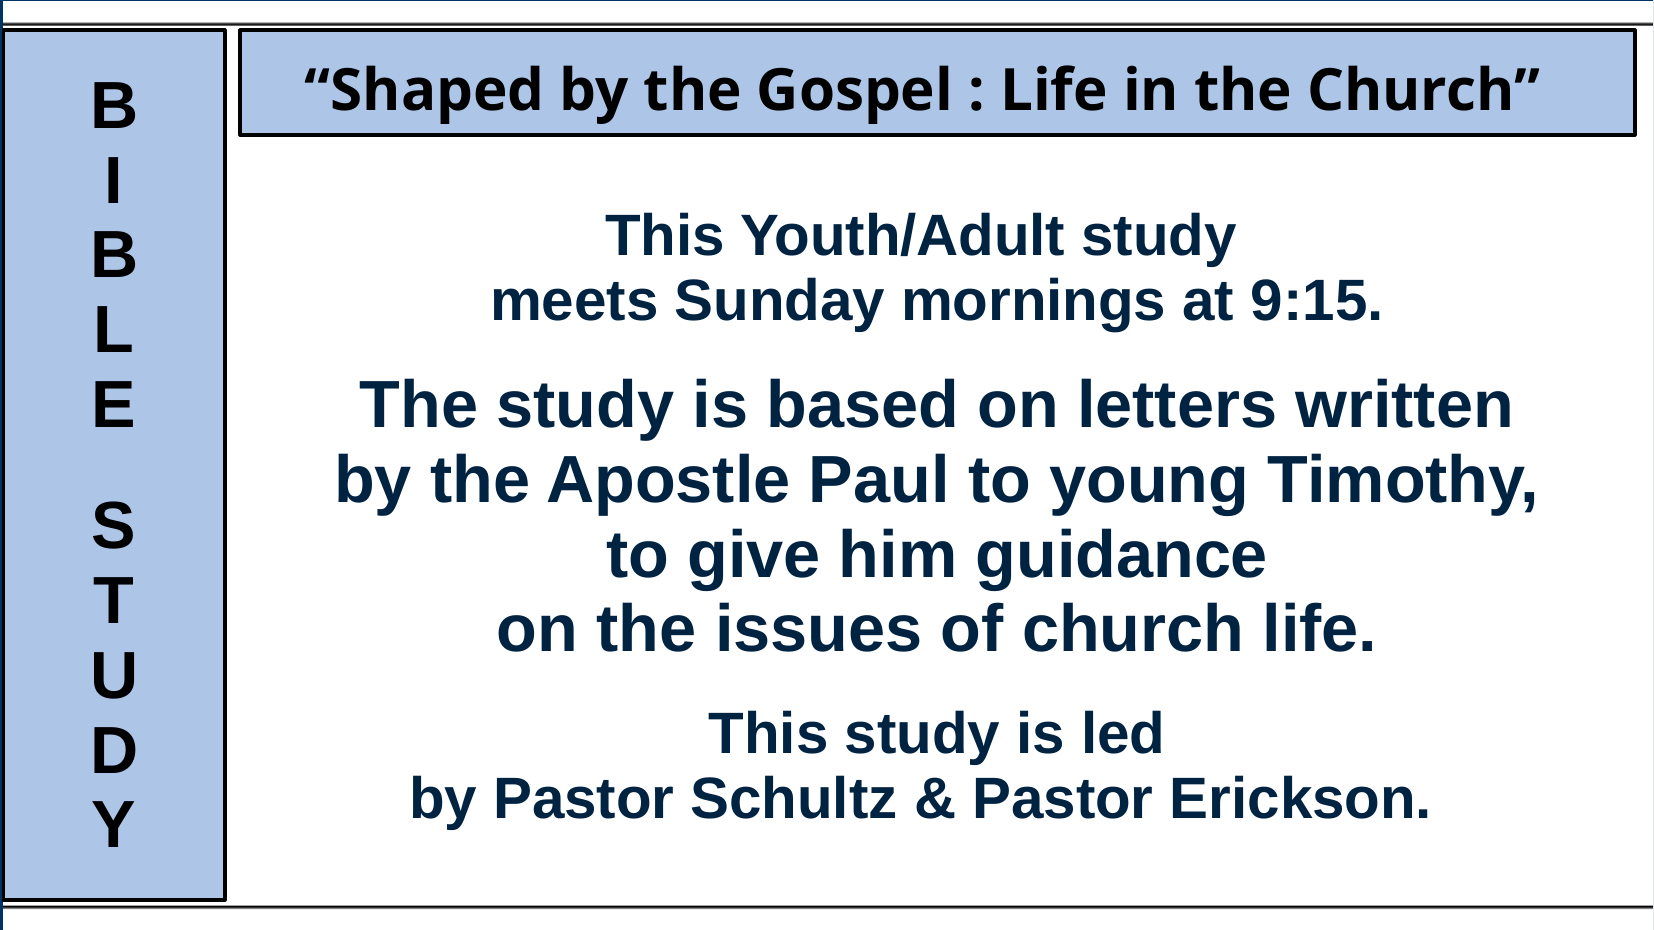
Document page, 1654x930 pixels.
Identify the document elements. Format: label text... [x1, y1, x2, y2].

text_box This Youth/Adult study meets Sunday mornings at 9:15. The study is based on letters written by the Apostle Paul to young Timothy, to give him guidance on the issues of church life. This study is led by Pastor Schultz & Pastor Erickson. [300, 194, 1576, 839]
picture [0, 0, 1654, 930]
text_box “Shaped by the Gospel : Life in the Church” [255, 40, 1591, 134]
text_box B I B L E S T U D Y [3, 29, 226, 901]
text_box [240, 29, 1636, 135]
